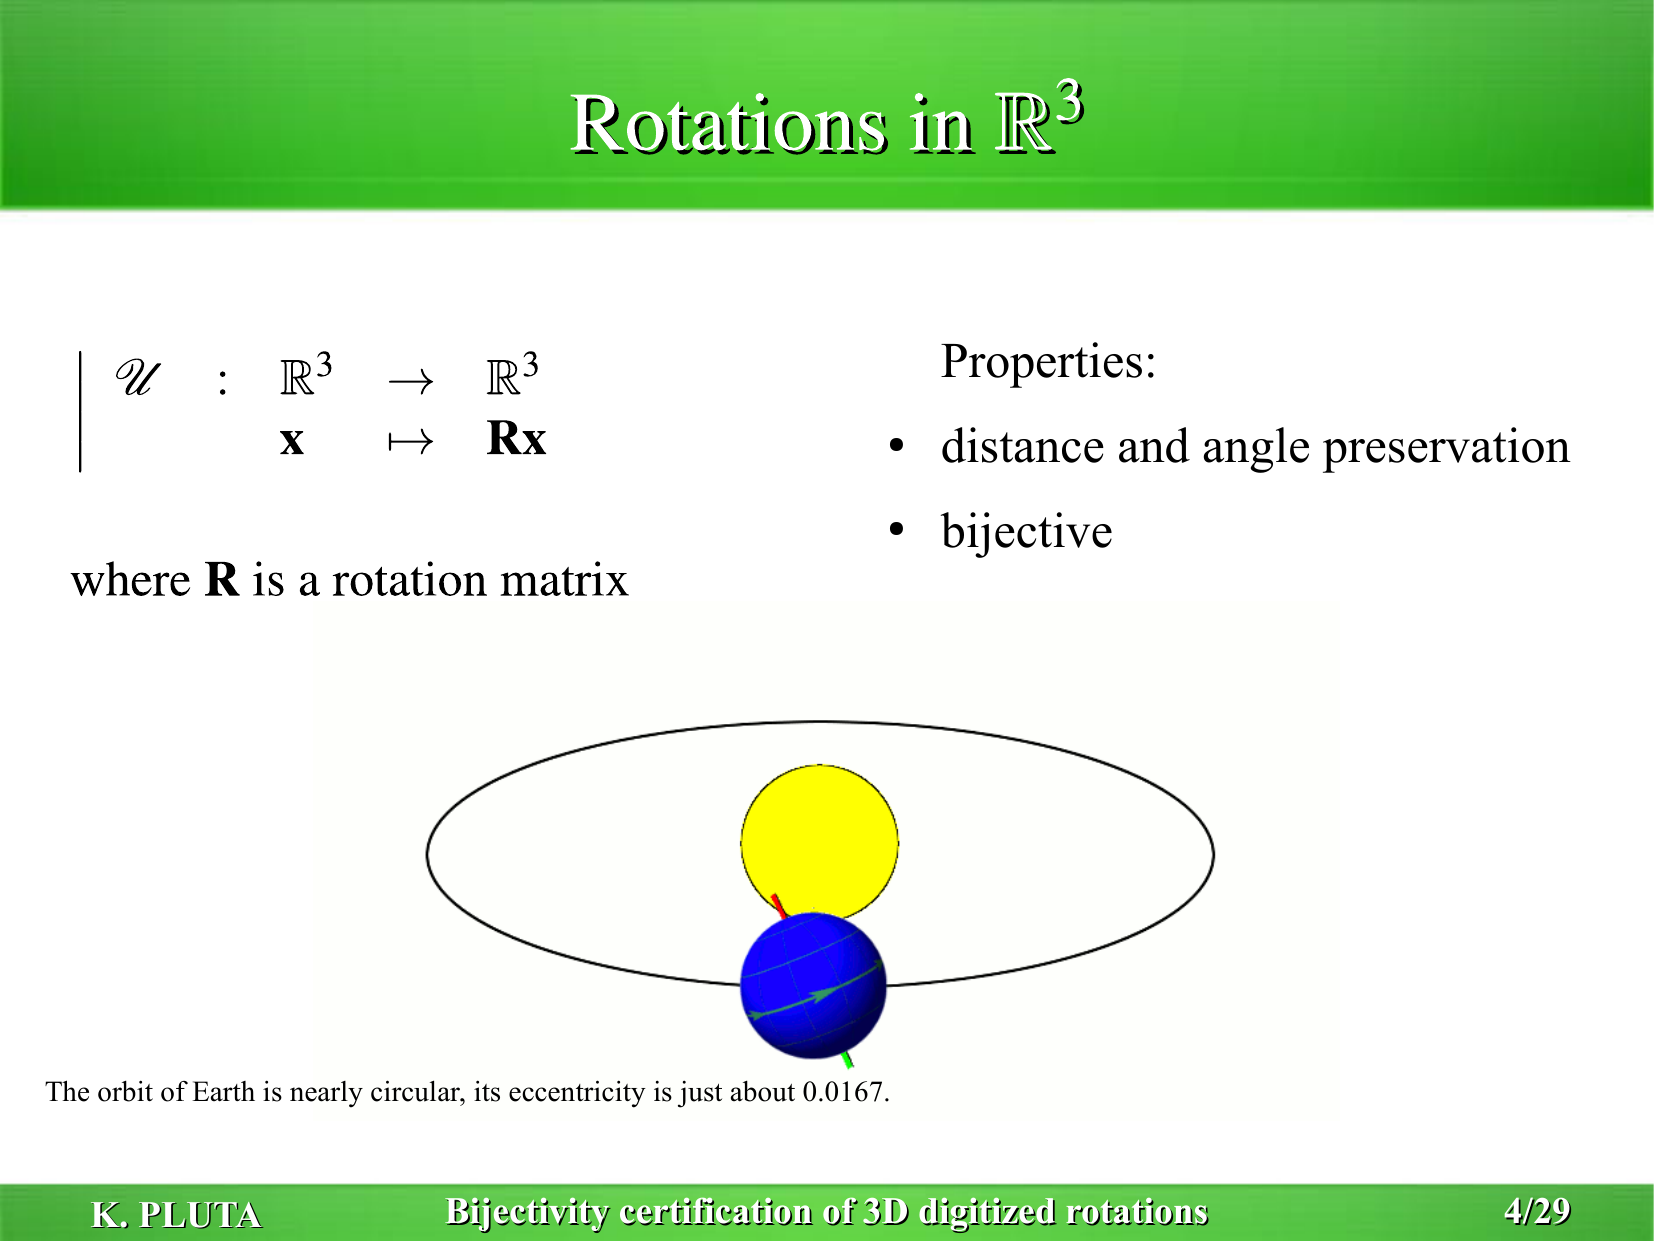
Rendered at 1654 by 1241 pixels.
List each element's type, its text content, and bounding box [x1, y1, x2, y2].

picture [0, 0, 1654, 1241]
text_box [69, 561, 631, 597]
text_box [71, 350, 547, 473]
list Properties: distance and angle preservation bijective [870, 333, 1597, 1053]
title [82, 47, 1571, 189]
text_box The orbit of Earth is nearly circular, its eccentricity is just about 0.0167. [30, 1068, 916, 1116]
text_box [569, 77, 1089, 155]
